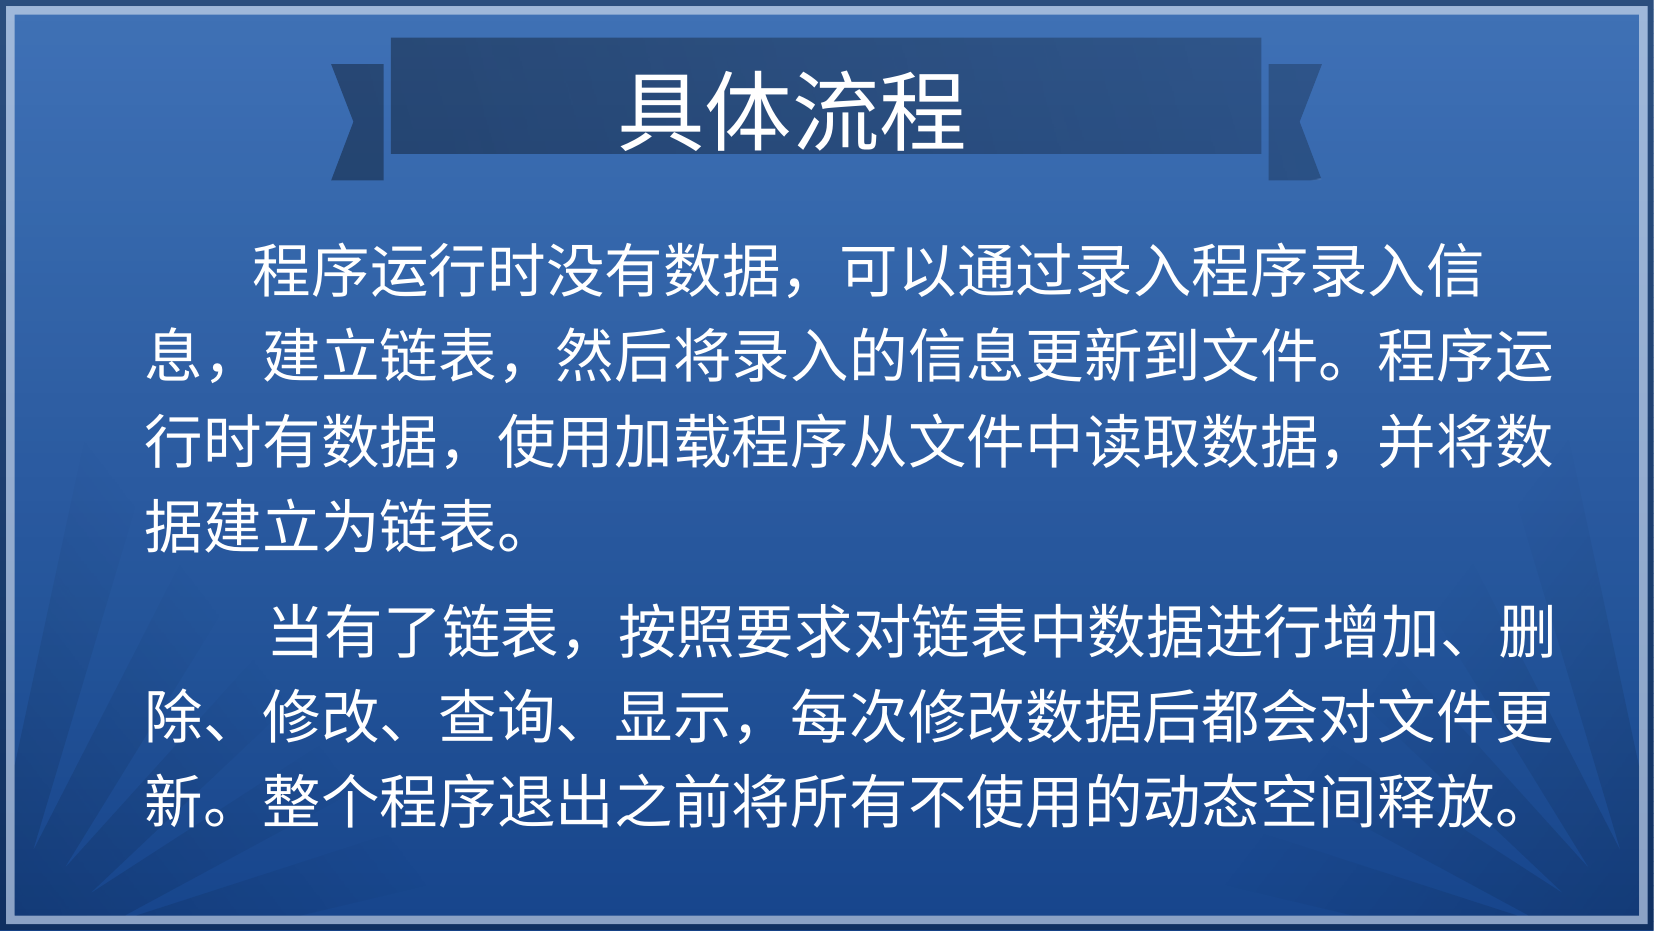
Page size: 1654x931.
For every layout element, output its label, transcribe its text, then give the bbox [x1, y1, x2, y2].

list 程序运行时没有数据，可以通过录入程序录入信息，建立链表，然后将录入的信息更新到文件。程序运行时有数据，使用加载程序从文件中读取数据，并将数据建立为链表。 当有了链表，按照要求对链表中数据进行增加、删除、修改、查询、显示，每次修改数据后都会对文件更新。整个程序退出之前将所有不使用的动态空间释放。 [82, 224, 1571, 848]
text_box 具体流程 [602, 35, 1006, 212]
